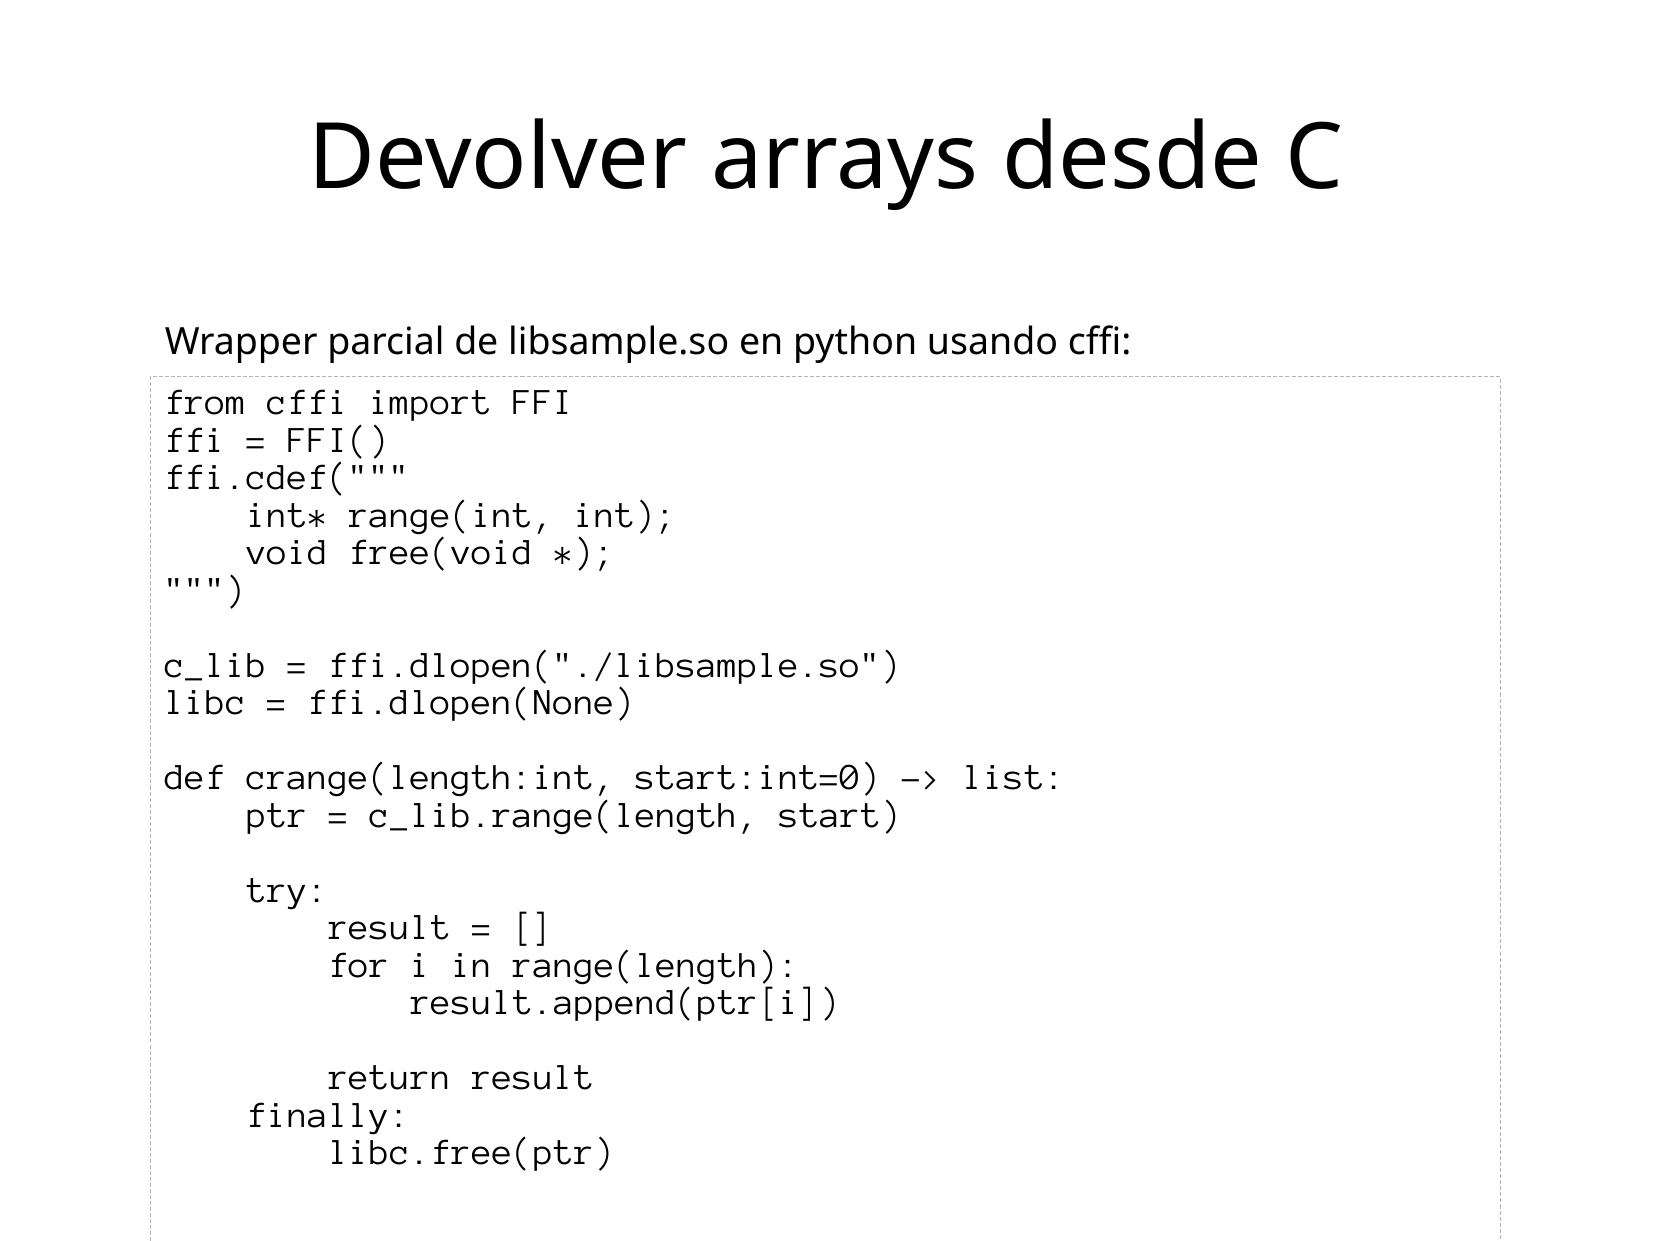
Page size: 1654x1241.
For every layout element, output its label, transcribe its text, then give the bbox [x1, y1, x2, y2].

title Devolver arrays desde C [82, 49, 1571, 257]
text_box from cffi import FFI ffi = FFI() ffi.cdef(""" int* range(int, int); void free(void *); """) c_lib = ffi.dlopen("./libsample.so") libc = ffi.dlopen(None) def crange(length:int, start:int=0) -> list: ptr = c_lib.range(length, start) try: result = [] for i in range(length): result.append(ptr[i]) return result finally: libc.free(ptr) [150, 376, 1501, 1180]
text_box Wrapper parcial de libsample.so en python usando cffi: [150, 307, 1058, 367]
